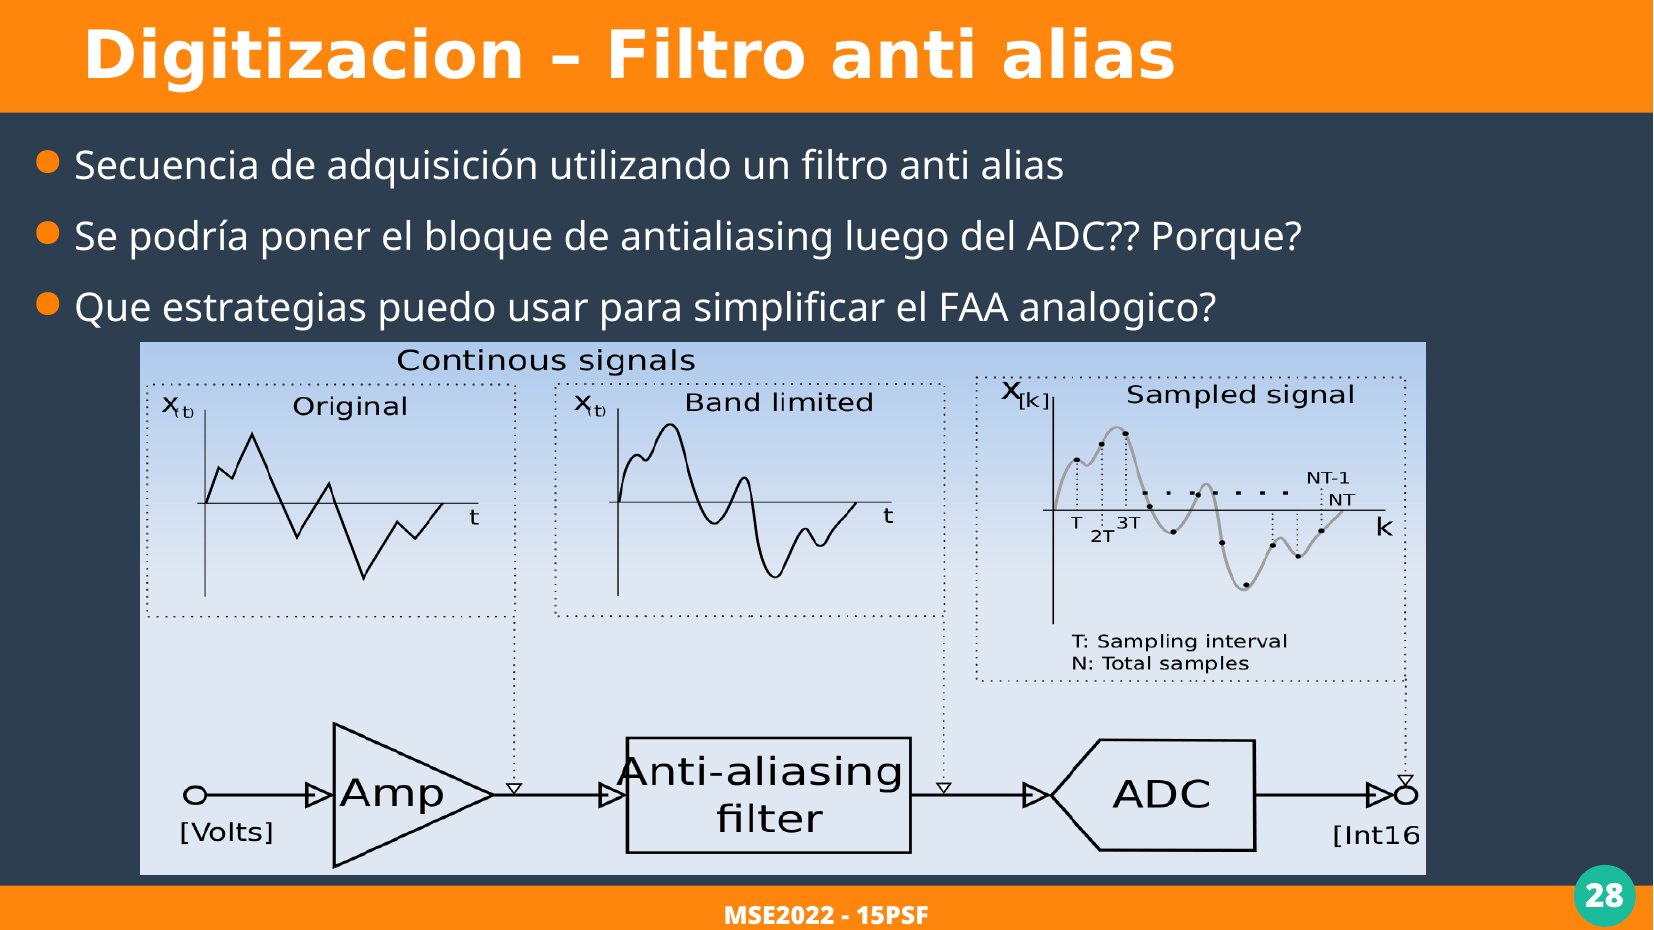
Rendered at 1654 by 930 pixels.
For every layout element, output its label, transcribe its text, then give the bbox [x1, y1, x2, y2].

title Digitizacion – Filtro anti alias [0, 16, 1653, 113]
list Secuencia de adquisición utilizando un filtro anti alias Se podría poner el bloque de antialiasing luego del ADC?? Porque? Que estrategias puedo usar para simplificar el FAA analogico? [18, 137, 1613, 338]
picture [140, 342, 1426, 875]
